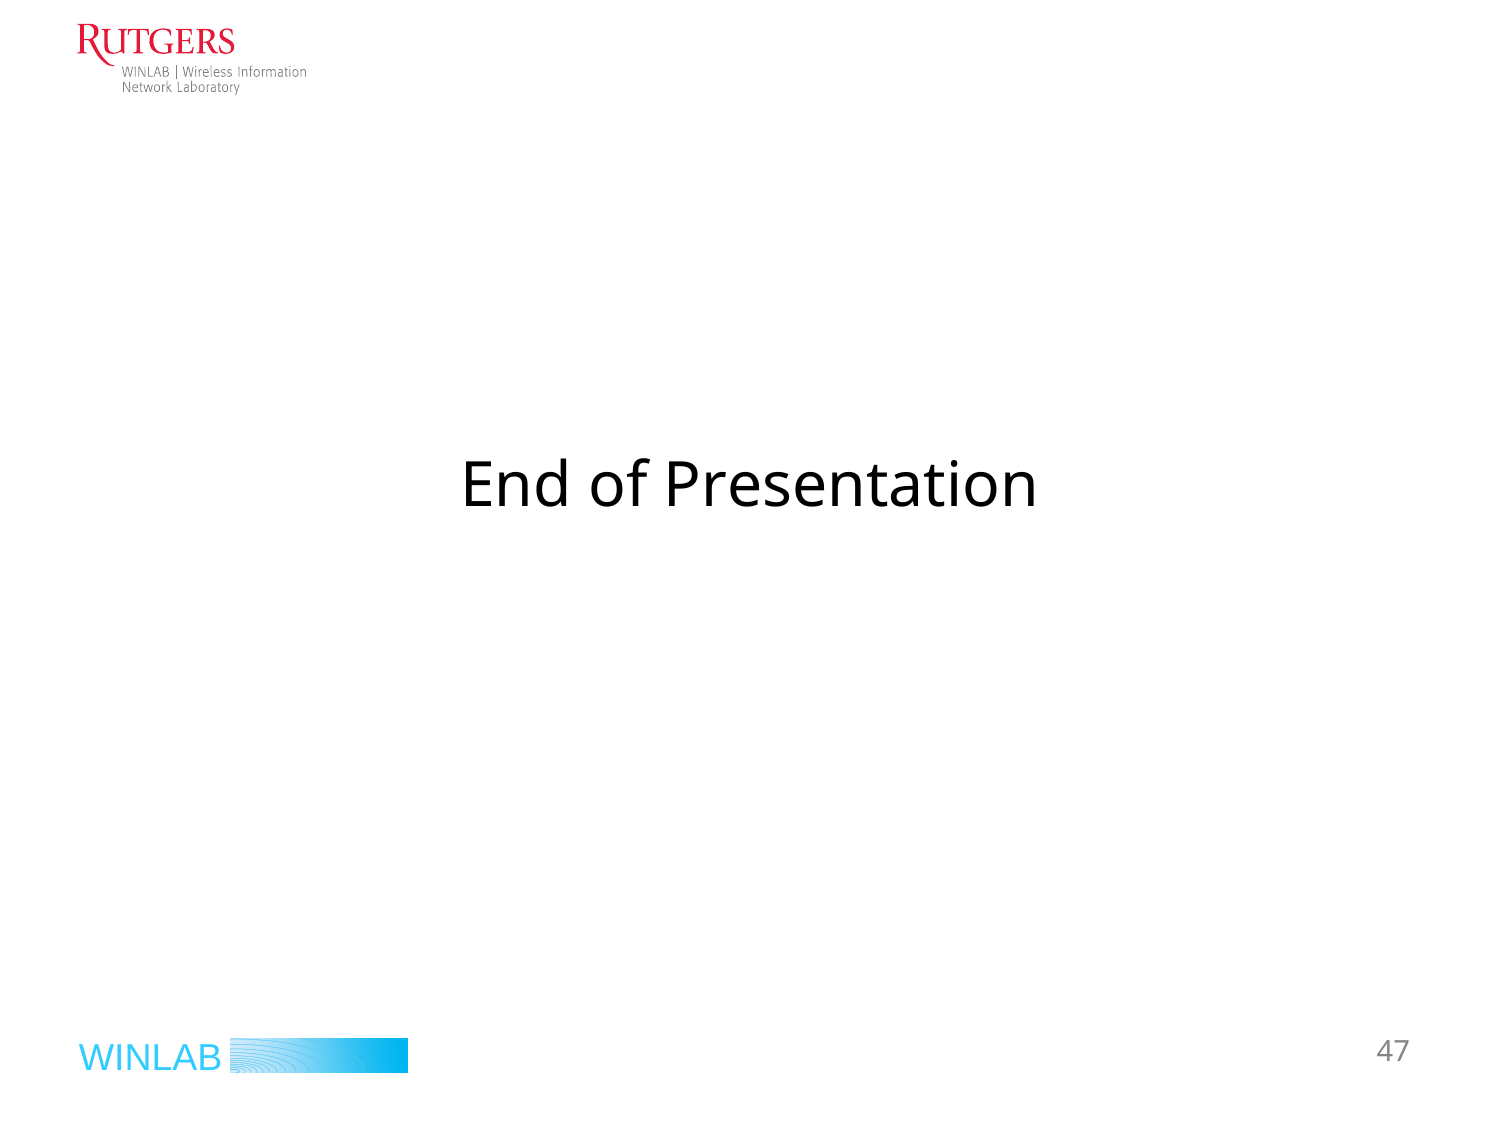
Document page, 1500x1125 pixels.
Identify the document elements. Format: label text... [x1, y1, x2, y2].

picture [230, 1038, 383, 1073]
title End of Presentation [75, 412, 1426, 551]
